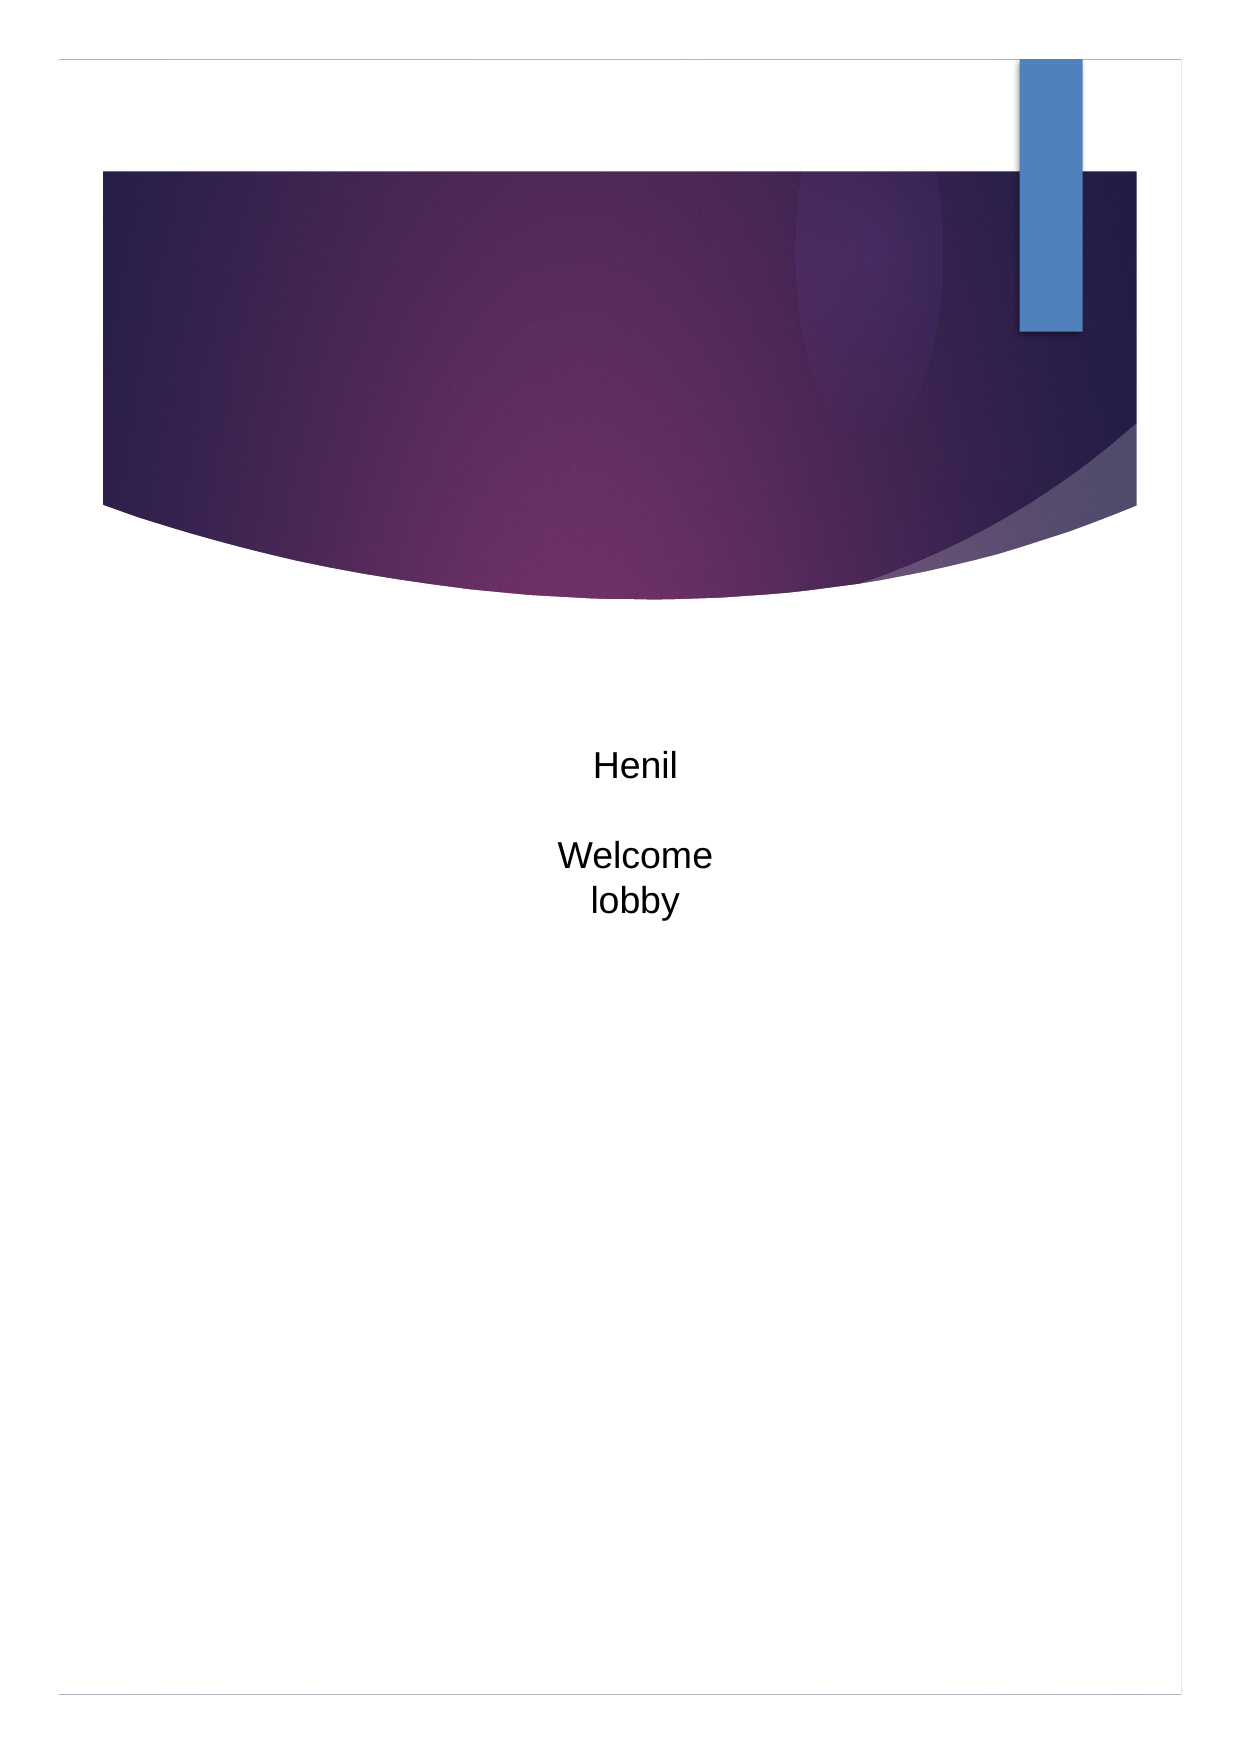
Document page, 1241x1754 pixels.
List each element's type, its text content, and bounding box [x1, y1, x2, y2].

picture [103, 172, 1136, 599]
text_box Henil Welcome lobby [499, 734, 771, 1101]
